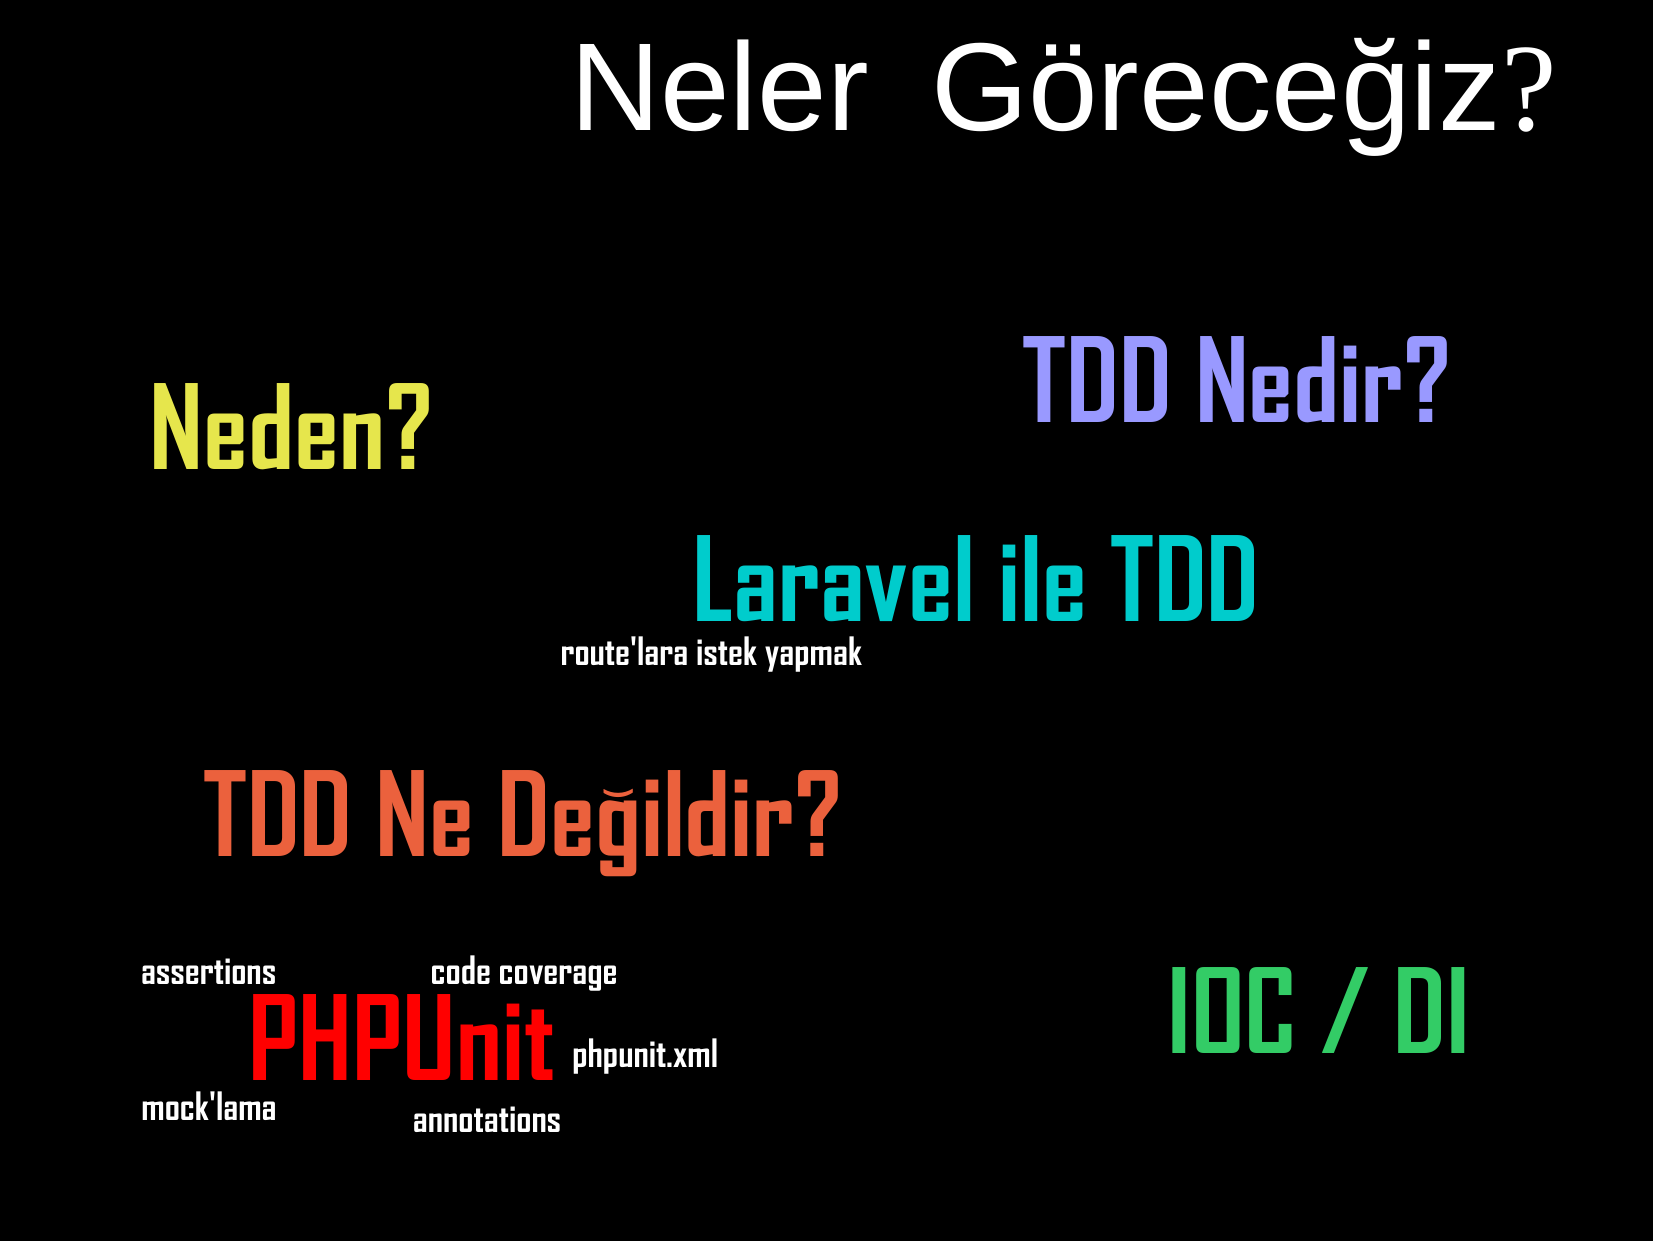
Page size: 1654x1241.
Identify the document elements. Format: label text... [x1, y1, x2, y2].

text_box annotations [398, 1087, 577, 1148]
text_box route'lara istek yapmak [545, 620, 878, 681]
text_box assertions [126, 939, 293, 1000]
text_box code coverage [415, 939, 633, 1000]
text_box mock'lama [126, 1075, 292, 1136]
text_box TDD Ne Değildir? [188, 736, 858, 887]
text_box Laravel ile TDD [677, 501, 1275, 652]
text_box phpunit.xml [557, 1022, 734, 1083]
text_box Neler Göreceğiz? [555, 36, 1098, 201]
text_box TDD Nedir? [1007, 302, 1467, 453]
text_box IOC / DI [1153, 934, 1486, 1085]
text_box PHPUnit [233, 960, 571, 1111]
text_box Neden? [135, 349, 448, 500]
